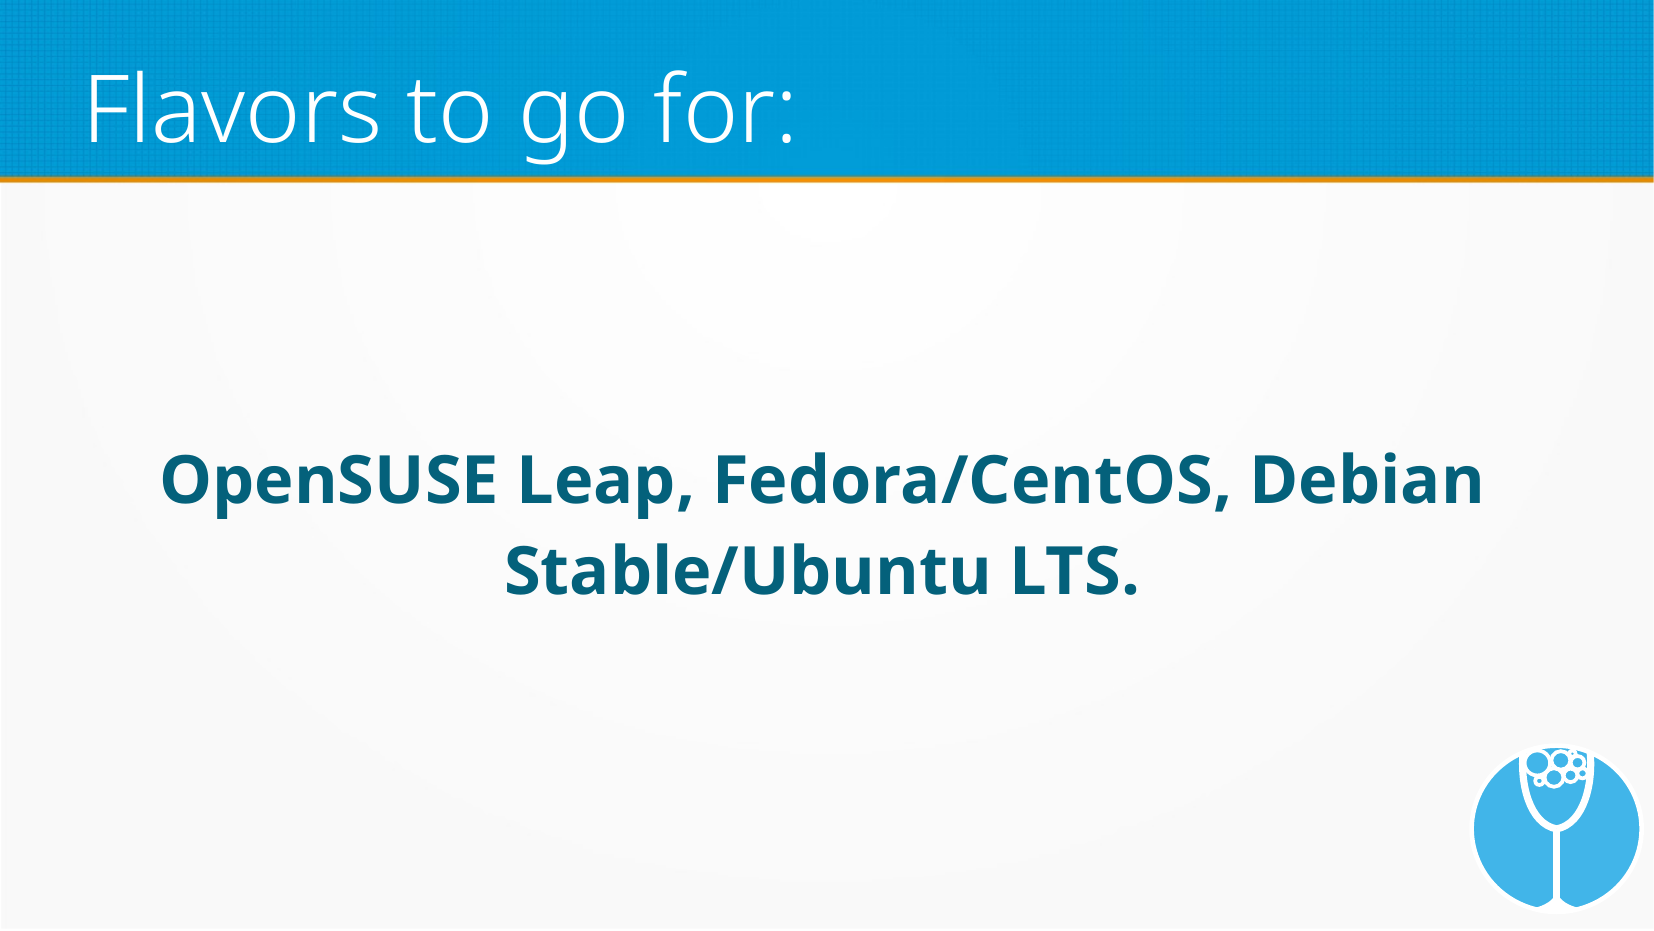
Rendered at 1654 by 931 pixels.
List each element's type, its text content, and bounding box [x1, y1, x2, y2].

title Flavors to go for: [82, 14, 1571, 171]
picture [0, 175, 1654, 931]
subtitle OpenSUSE Leap, Fedora/CentOS, Debian Stable/Ubuntu LTS. [82, 236, 1563, 811]
